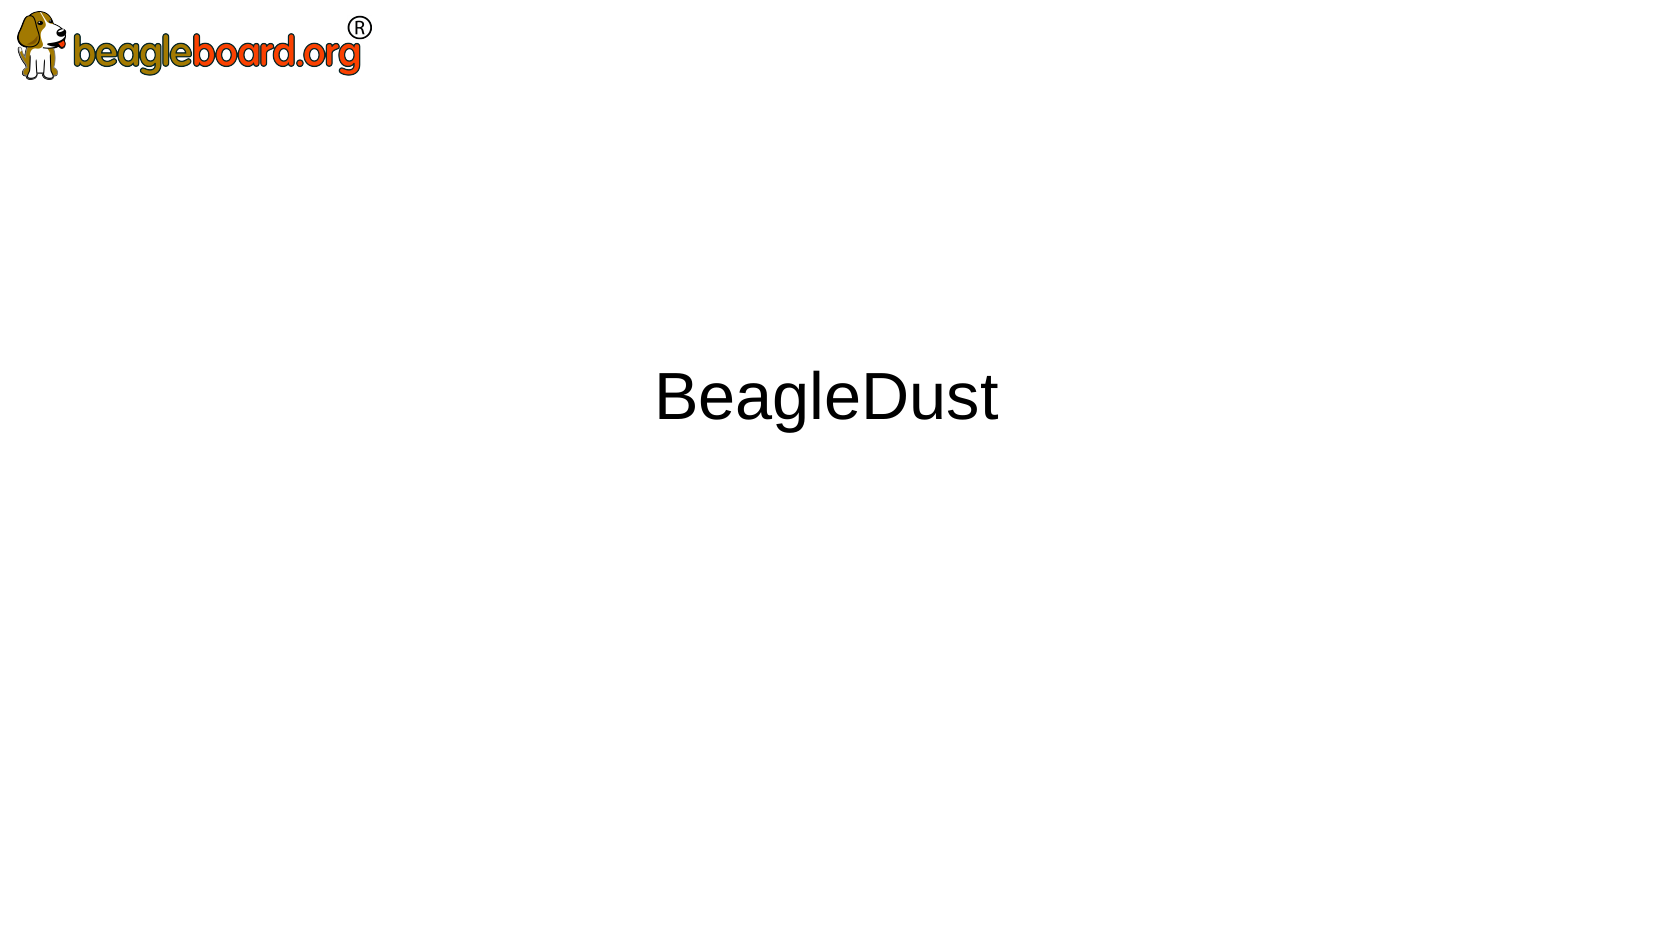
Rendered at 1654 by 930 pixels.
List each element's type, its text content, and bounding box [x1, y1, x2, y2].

subtitle BeagleDust [82, 37, 1571, 757]
picture [17, 11, 372, 80]
